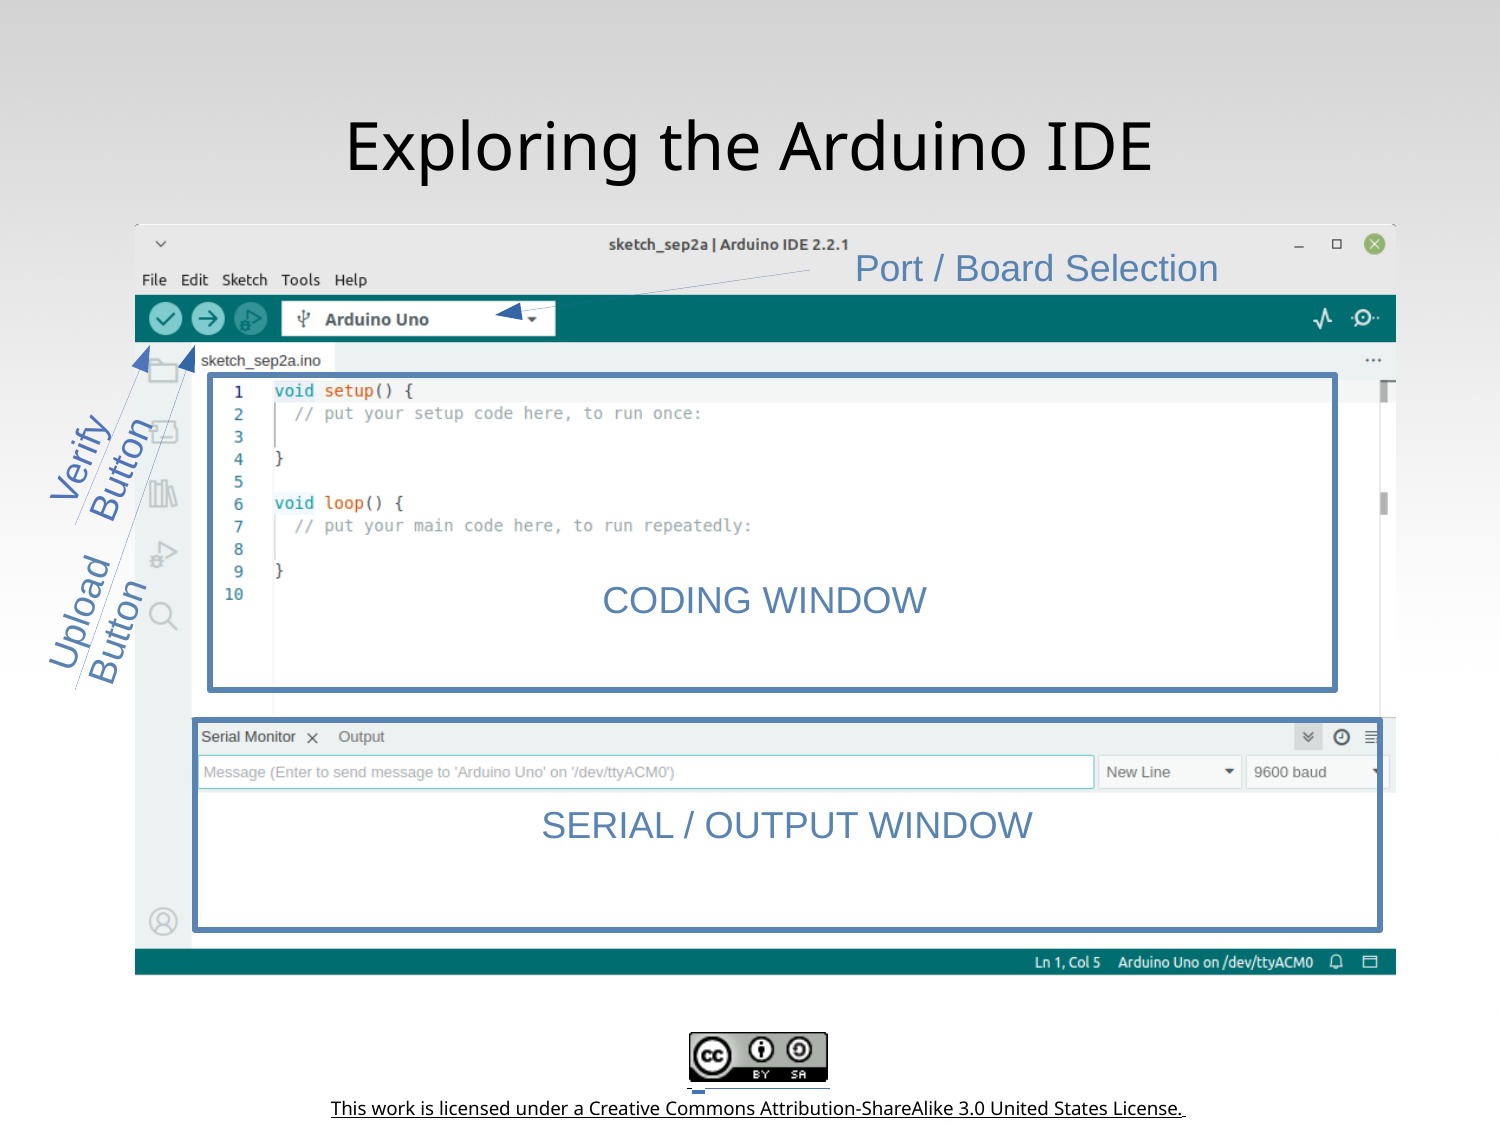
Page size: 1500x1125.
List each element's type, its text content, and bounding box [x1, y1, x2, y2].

picture [0, 0, 1500, 1125]
text_box Port / Board Selection [840, 239, 1261, 300]
text_box SERIAL / OUTPUT WINDOW [195, 720, 1381, 931]
title Exploring the Arduino IDE [112, 50, 1388, 238]
